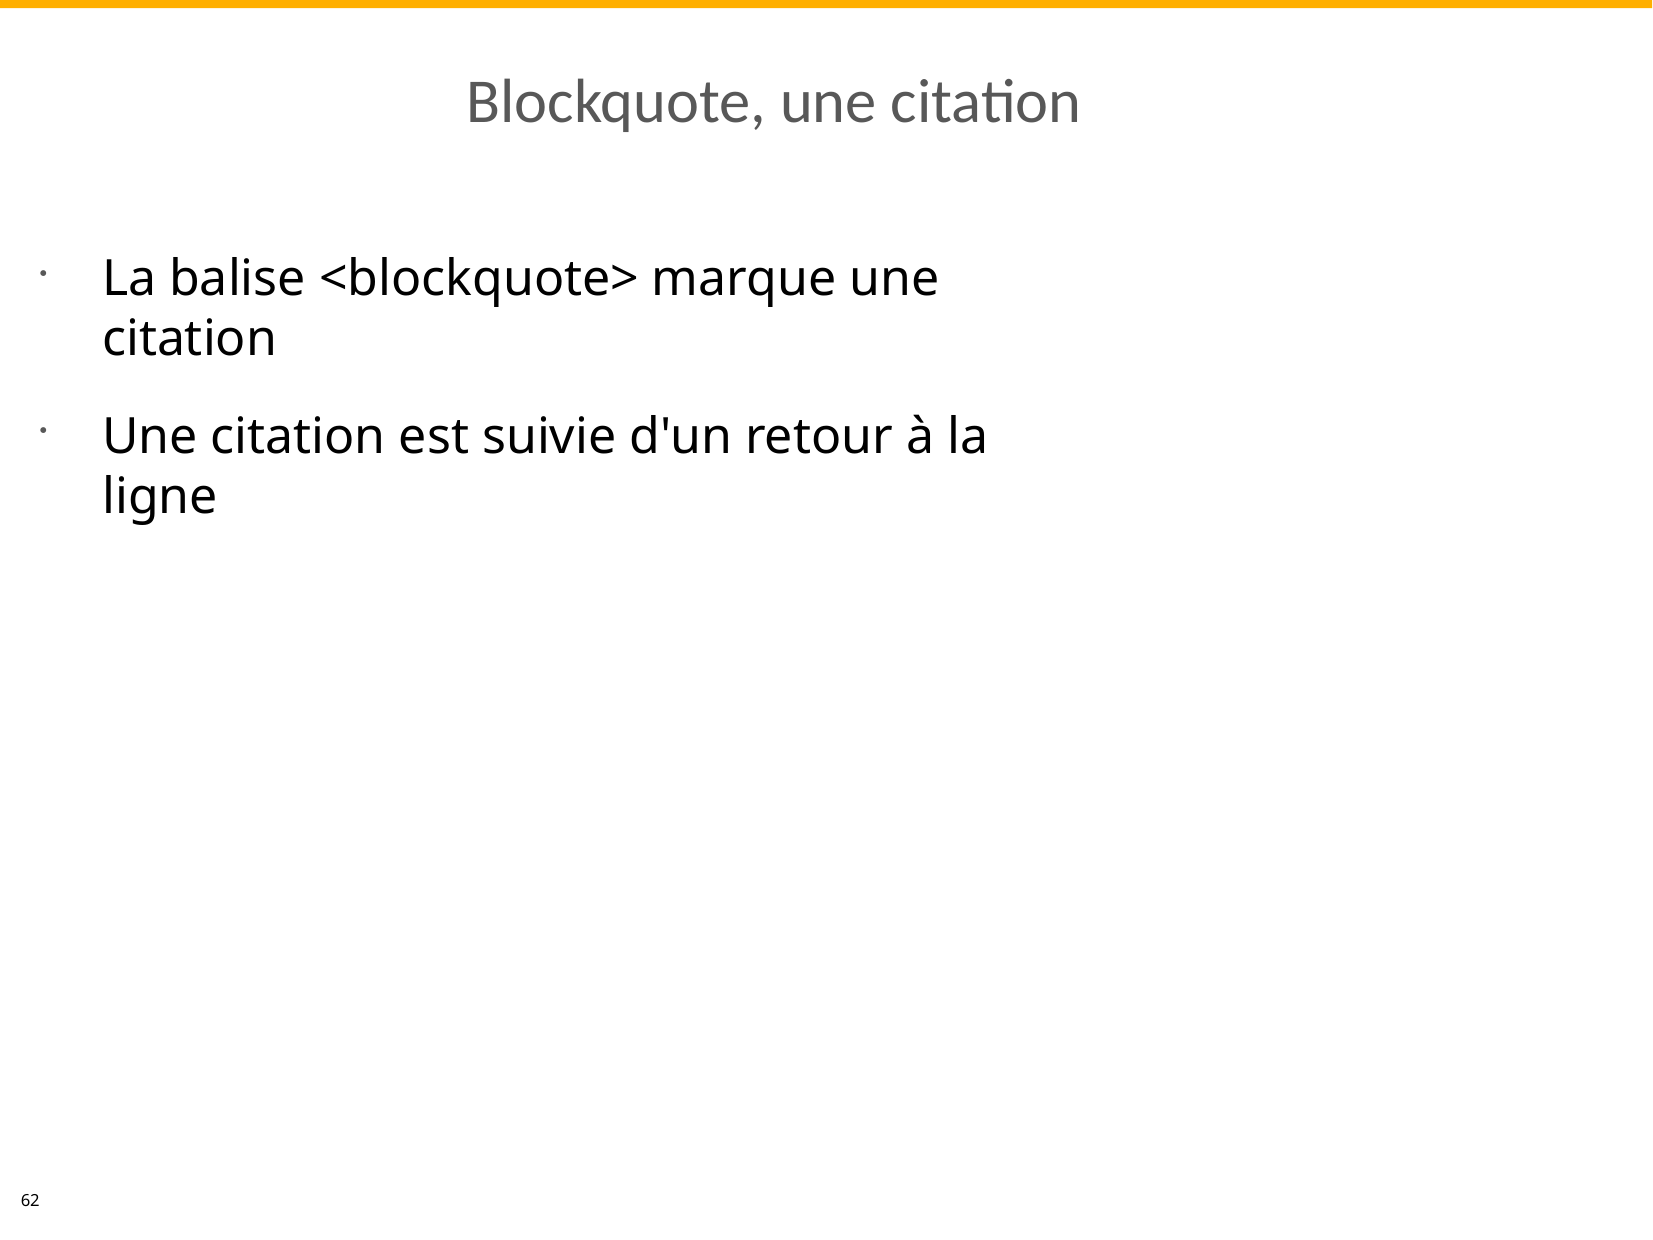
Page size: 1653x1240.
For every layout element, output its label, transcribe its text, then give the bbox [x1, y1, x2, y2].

title Blockquote, une citation [464, 58, 1195, 268]
text_box <numéro> [14, 1189, 46, 1213]
text_box La balise <blockquote> marque une citation Une citation est suivie d'un retour à la ligne [37, 243, 1072, 524]
